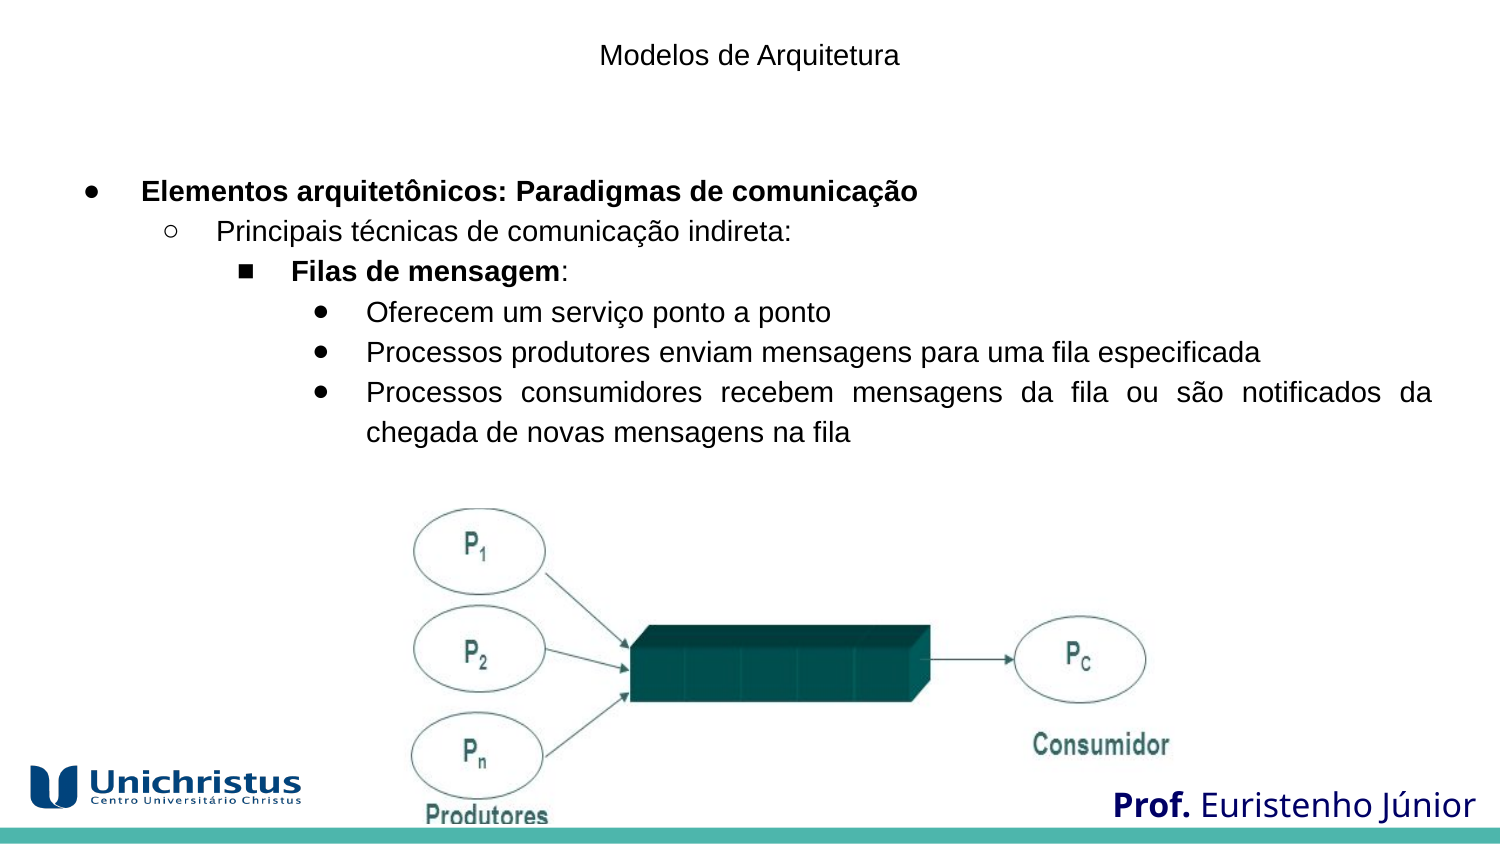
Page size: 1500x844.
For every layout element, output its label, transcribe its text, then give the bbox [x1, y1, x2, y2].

text_box Prof. Euristenho Júnior [1097, 773, 1494, 829]
picture [26, 508, 1361, 824]
title Modelos de Arquitetura [51, 20, 1449, 137]
list Elementos arquitetônicos: Paradigmas de comunicação Principais técnicas de comunicação indireta: Filas de mensagem: Oferecem um serviço ponto a ponto Processos produtores enviam mensagens para uma fila especificada Processos consumidores recebem mensagens da fila ou são notificados da chegada de novas mensagens na fila [51, 152, 1449, 750]
